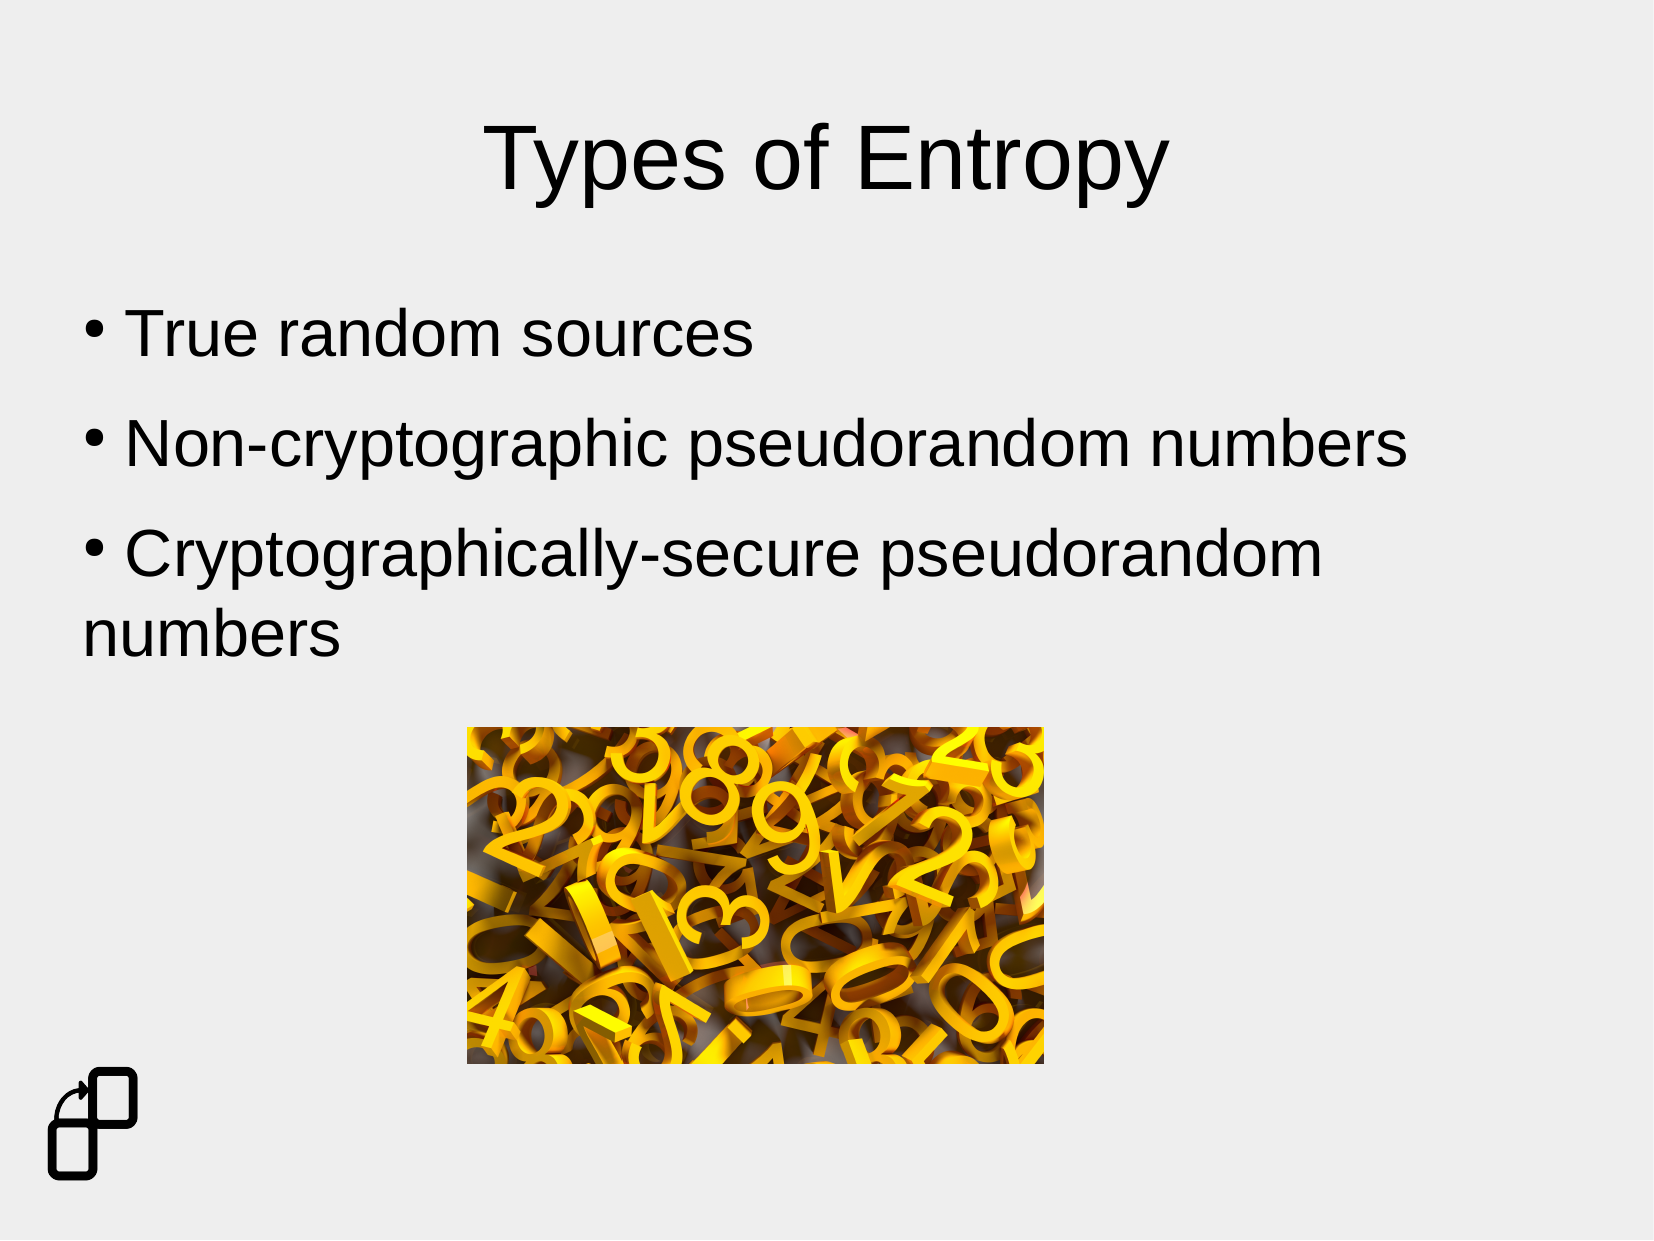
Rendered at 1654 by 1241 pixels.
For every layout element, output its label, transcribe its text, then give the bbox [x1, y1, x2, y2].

title Types of Entropy [82, 97, 1571, 209]
picture [30, 1062, 153, 1186]
picture [467, 727, 1044, 1064]
list True random sources Non-cryptographic pseudorandom numbers Cryptographically-secure pseudorandom numbers [82, 290, 1571, 1010]
